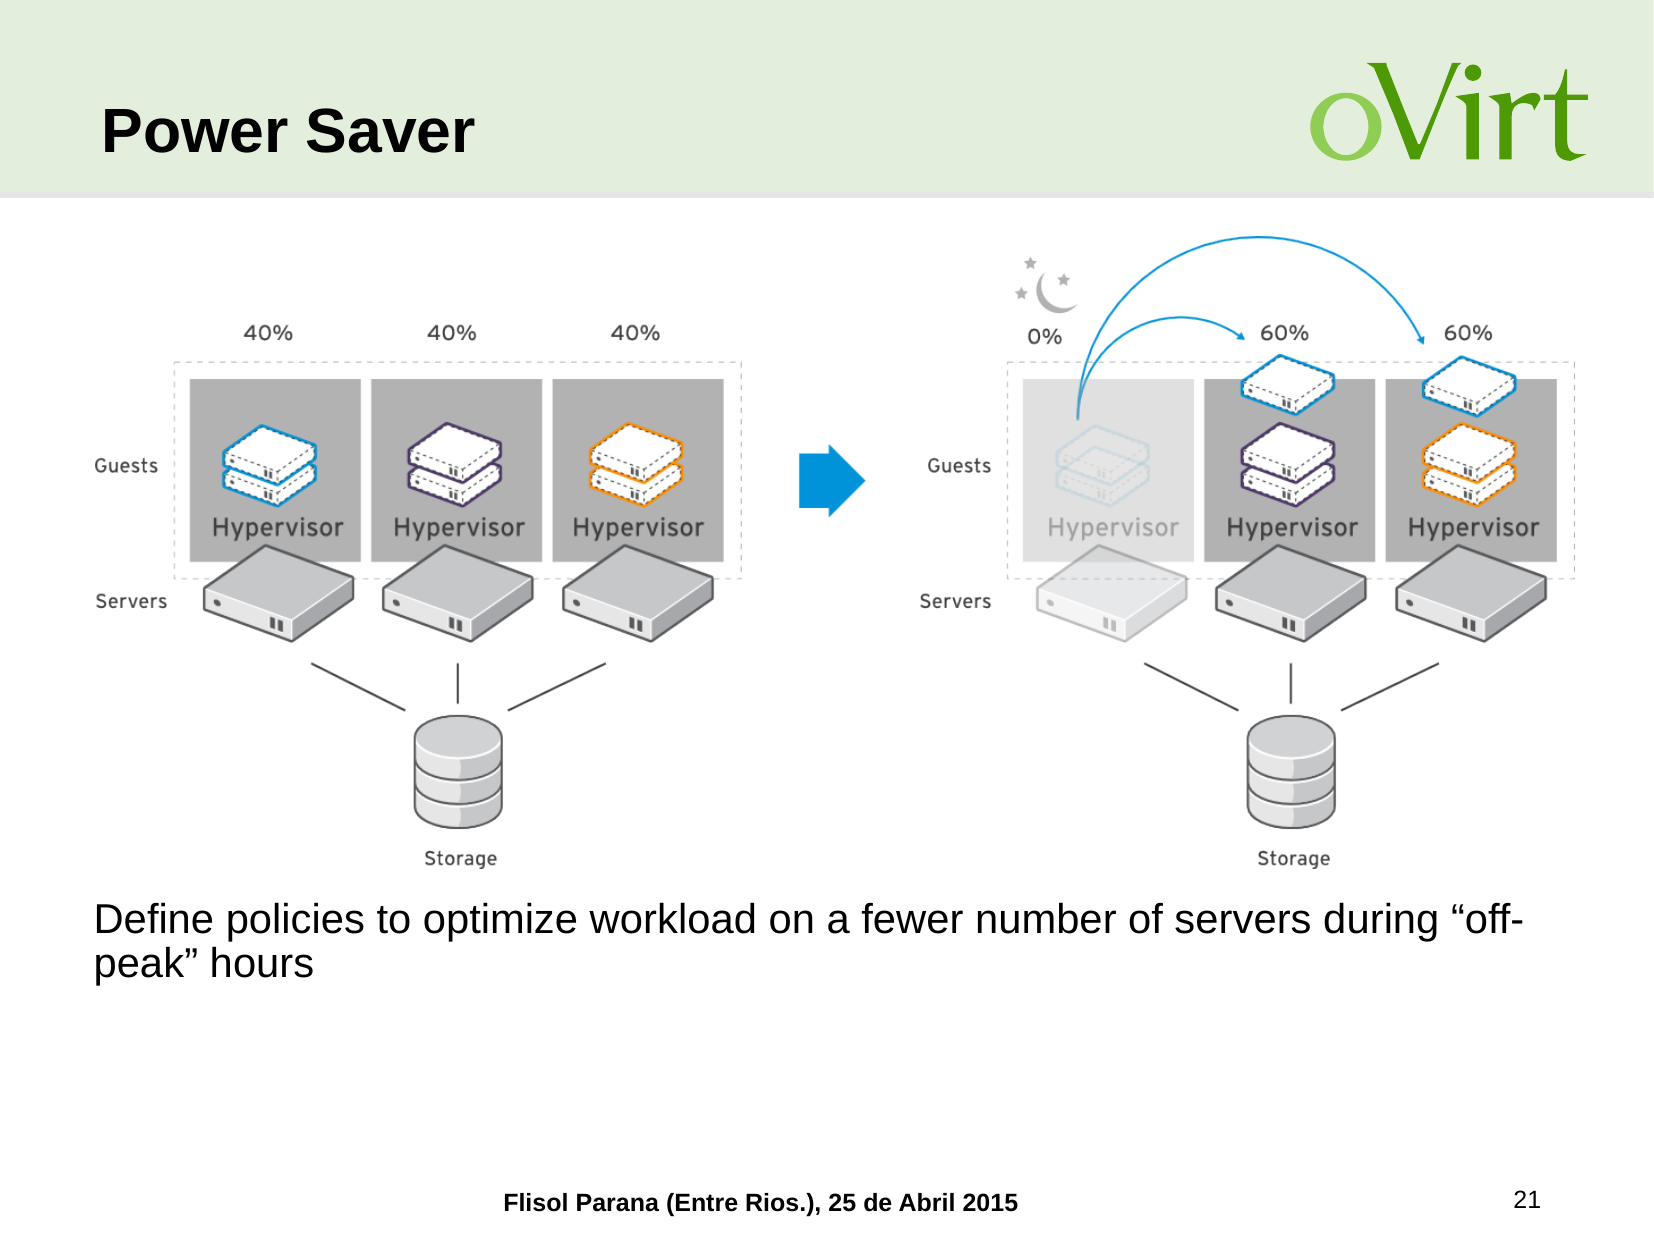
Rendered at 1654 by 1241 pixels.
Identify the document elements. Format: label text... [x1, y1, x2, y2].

title Power Saver [86, 36, 1307, 225]
picture [86, 236, 1575, 869]
text_box Define policies to optimize workload on a fewer number of servers during “off-peak” hours [41, 891, 1640, 1066]
